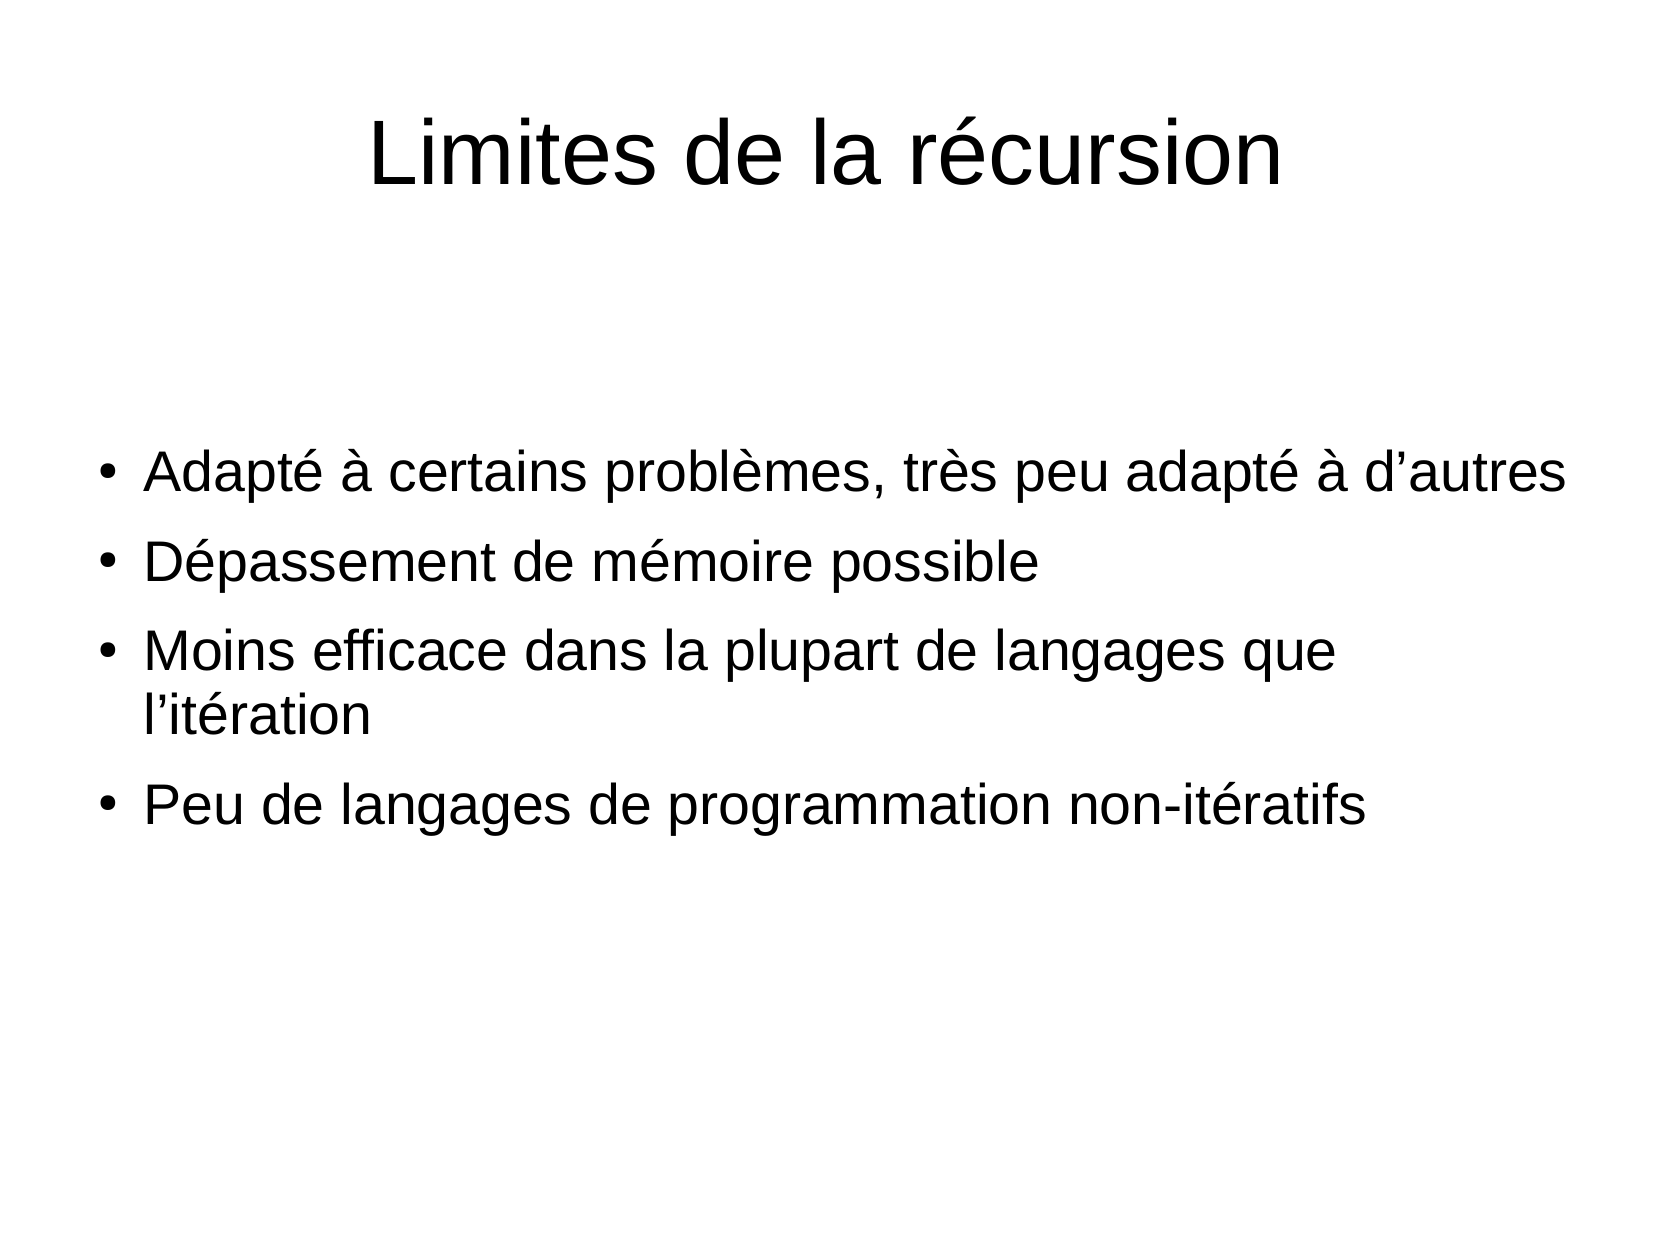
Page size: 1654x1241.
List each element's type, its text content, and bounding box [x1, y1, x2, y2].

title Limites de la récursion [82, 49, 1571, 257]
list Adapté à certains problèmes, très peu adapté à d’autres Dépassement de mémoire possible Moins efficace dans la plupart de langages que l’itération Peu de langages de programmation non-itératifs [82, 440, 1571, 886]
